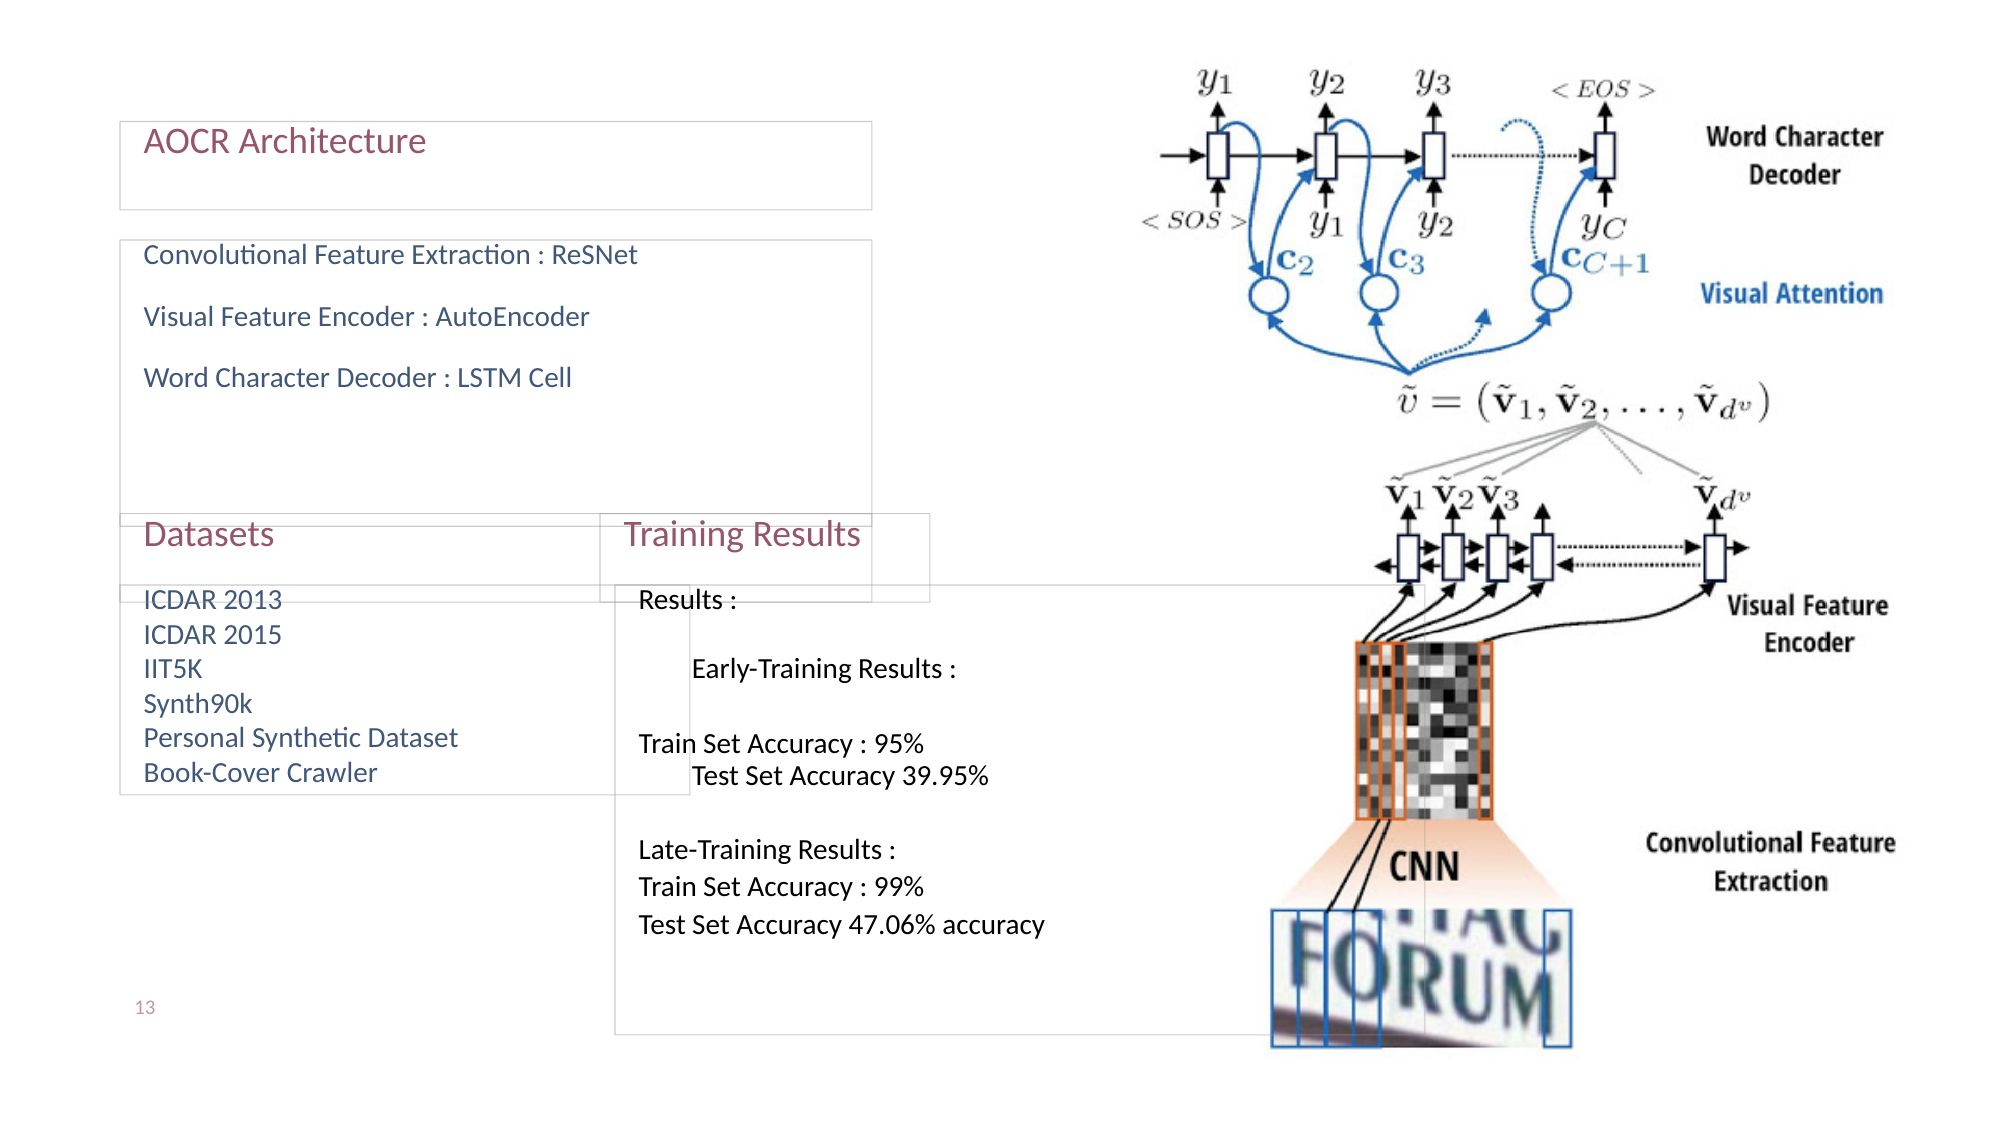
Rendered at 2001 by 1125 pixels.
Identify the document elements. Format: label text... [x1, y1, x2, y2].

list Results : Early-Training Results : Train Set Accuracy : 95% Test Set Accuracy 39.95% Late-Training Results : Train Set Accuracy : 99% Test Set Accuracy 47.06% accuracy [615, 585, 1425, 1035]
slide_number <number> [105, 993, 170, 1033]
list Training Results [600, 513, 930, 603]
picture [1125, 57, 1905, 1065]
list ICDAR 2013 ICDAR 2015 IIT5K Synth90k Personal Synthetic Dataset Book-Cover Crawler [120, 603, 614, 795]
list AOCR Architecture [120, 121, 872, 210]
list Convolutional Feature Extraction : ReSNet Visual Feature Encoder : AutoEncoder Word Character Decoder : LSTM Cell [120, 239, 872, 513]
list Datasets [120, 513, 599, 603]
